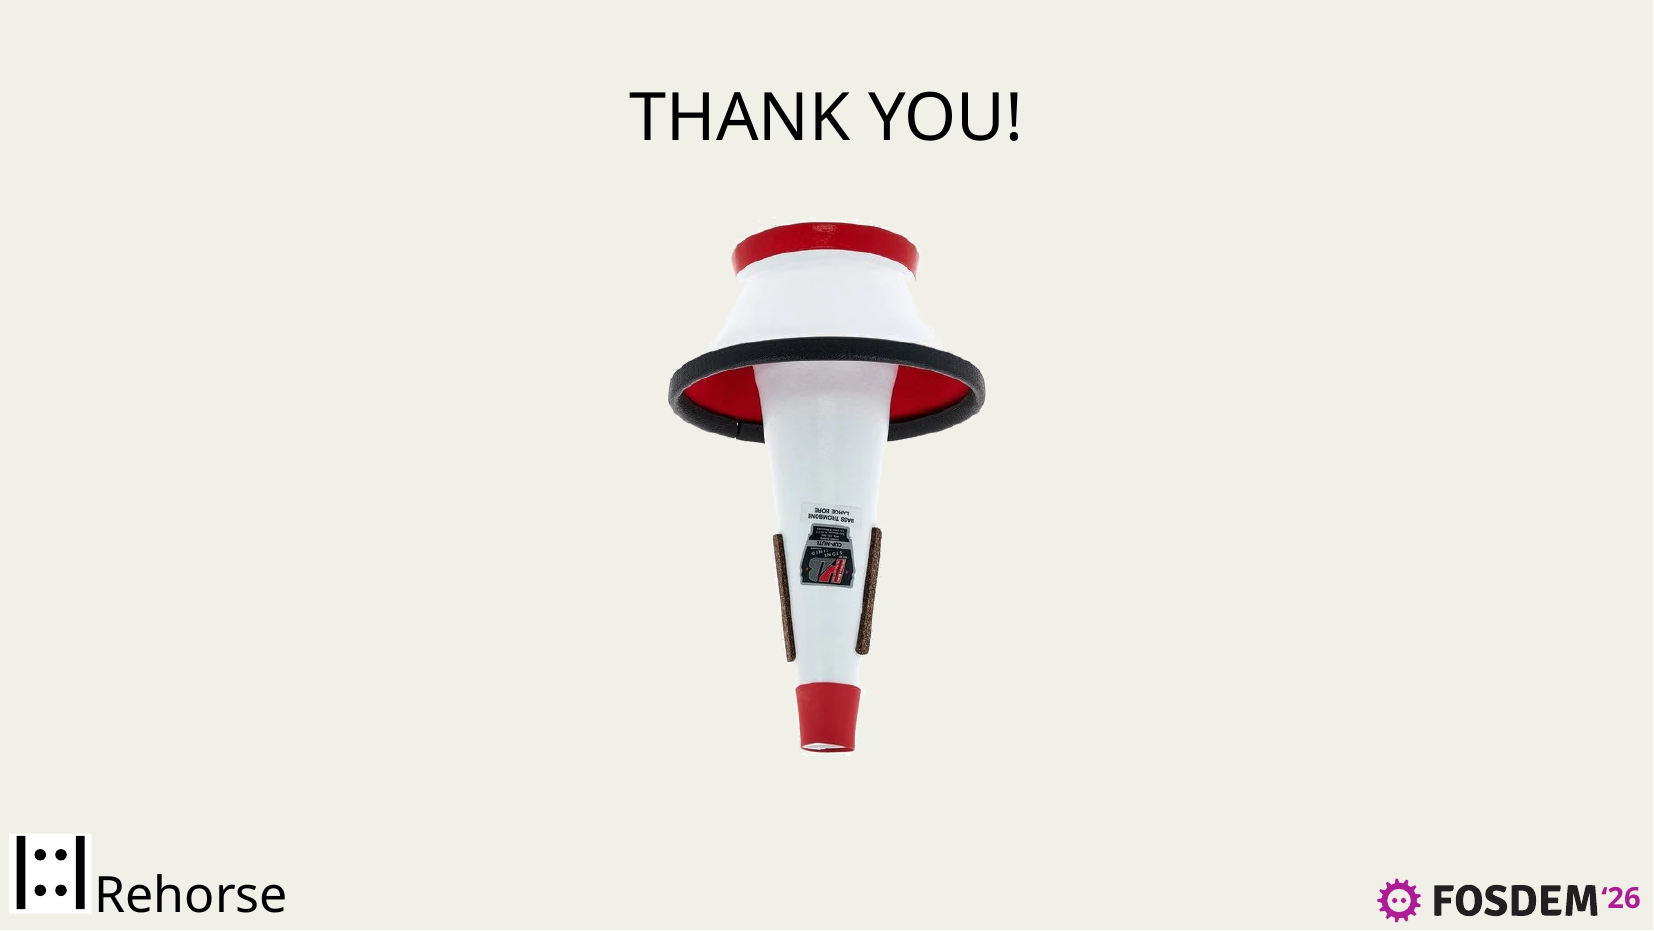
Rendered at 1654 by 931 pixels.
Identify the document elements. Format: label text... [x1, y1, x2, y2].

picture [557, 217, 1097, 758]
title Thank you! [82, 37, 1571, 193]
